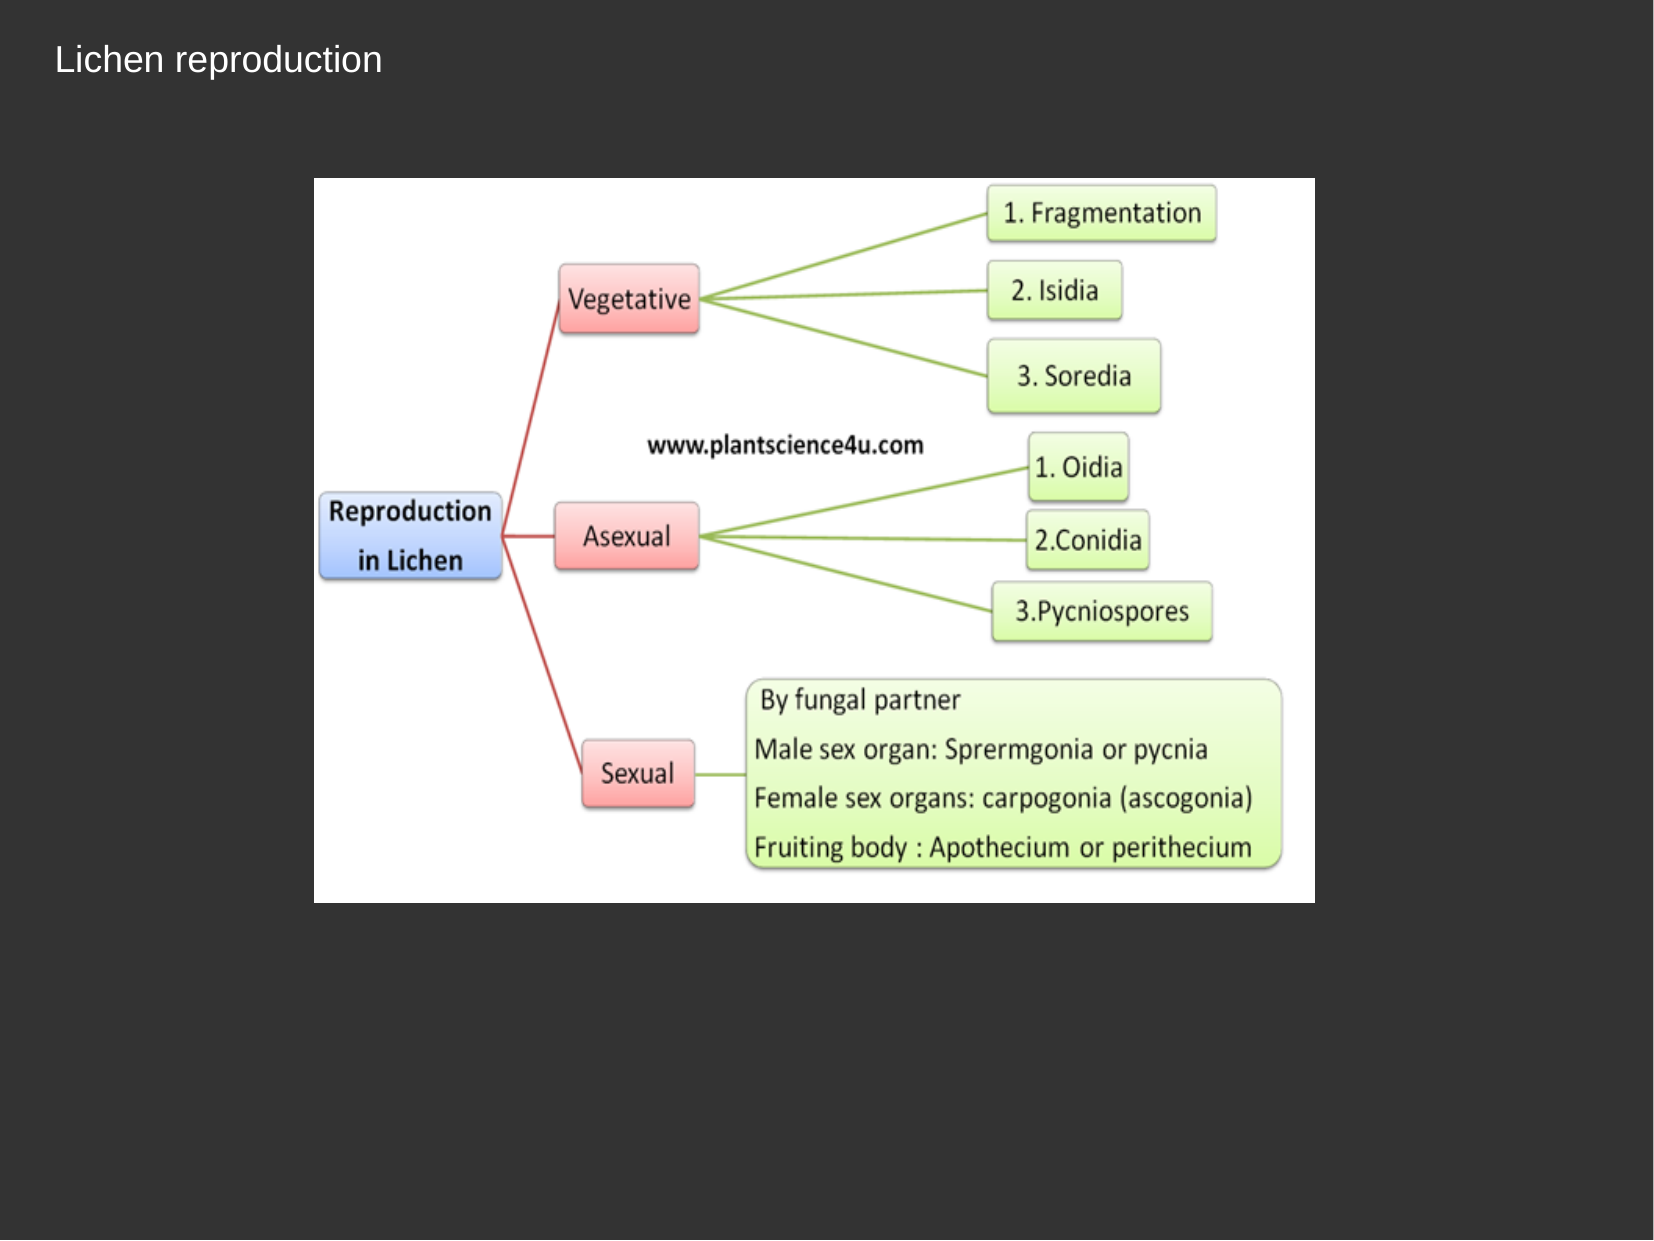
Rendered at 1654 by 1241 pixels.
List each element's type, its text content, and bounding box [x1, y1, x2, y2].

picture [314, 178, 1315, 903]
text_box Lichen reproduction [39, 30, 774, 88]
